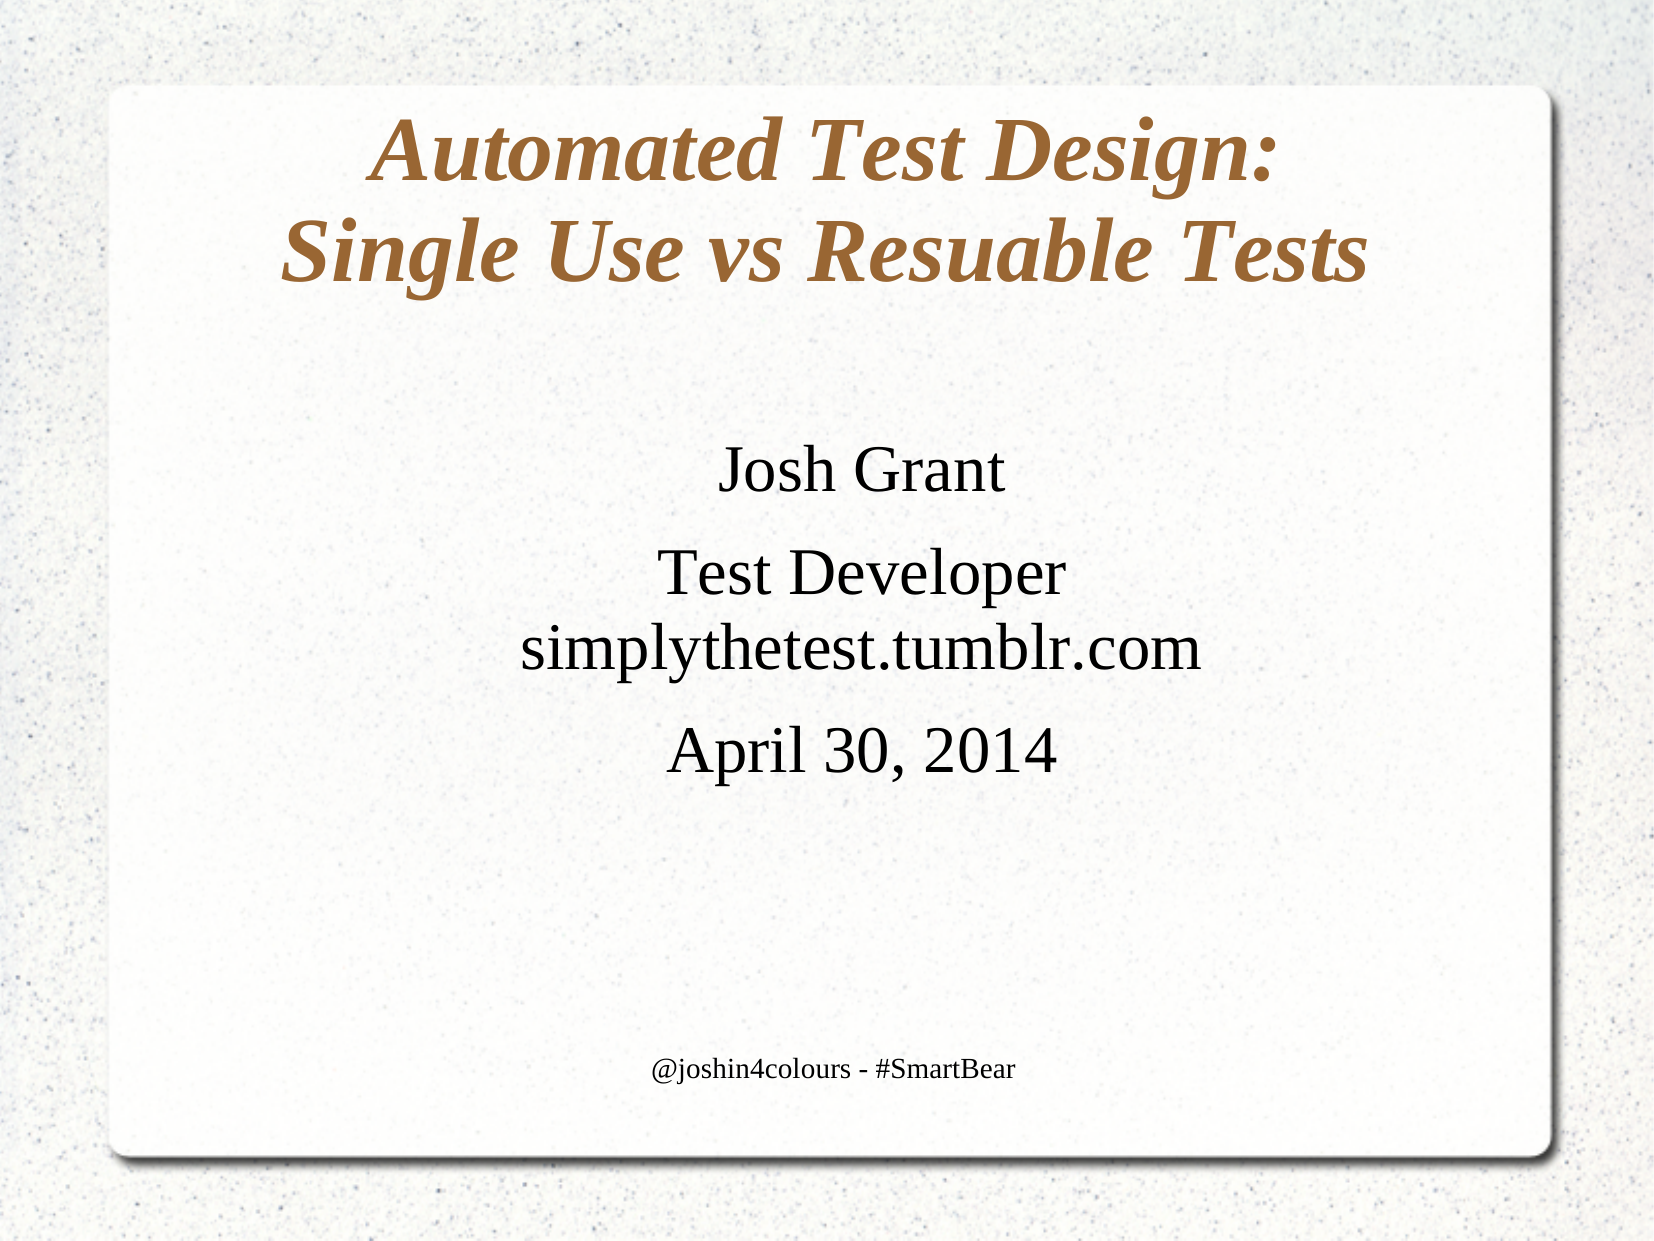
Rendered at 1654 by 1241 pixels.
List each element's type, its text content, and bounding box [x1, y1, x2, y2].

list Josh Grant Test Developer simplythetest.tumblr.com April 30, 2014 [147, 336, 1506, 987]
title Automated Test Design: Single Use vs Resuable Tests [118, 96, 1536, 304]
picture [0, 0, 1654, 1241]
